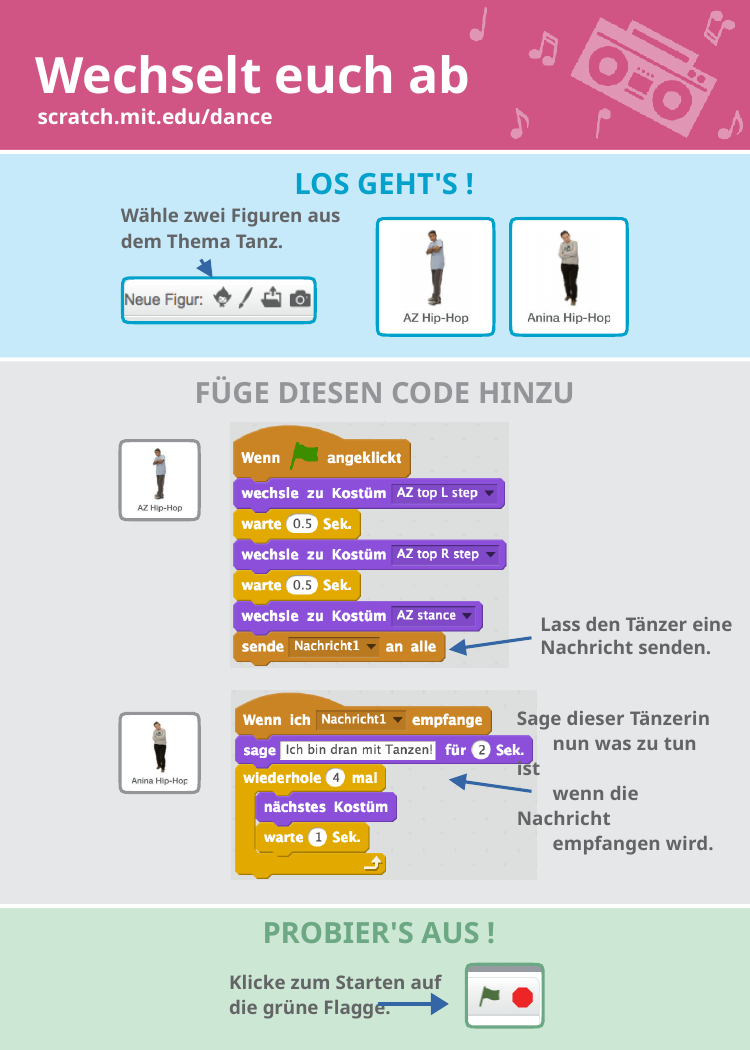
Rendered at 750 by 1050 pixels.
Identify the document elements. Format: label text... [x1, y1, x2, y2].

picture [231, 690, 537, 880]
text_box [0, 0, 750, 1050]
text_box Sage dieser Tänzerin nun was zu tun ist wenn die Nachricht empfangen wird. [514, 704, 715, 777]
text_box FÜGE DIESEN CODE HINZU : [188, 373, 579, 409]
text_box PROBIER'S AUS ! Klicke zum Starten auf die grüne Flagge. [177, 907, 579, 1034]
picture [125, 285, 313, 314]
picture [230, 422, 509, 668]
text_box LOS GEHT'S ! Wähle zwei Figuren aus dem Thema Tanz. [118, 165, 650, 260]
text_box Lass den Tänzer eine Nachricht senden. [538, 612, 739, 636]
text_box Wechselt euch ab scratch.mit.edu/dance [35, 43, 715, 219]
